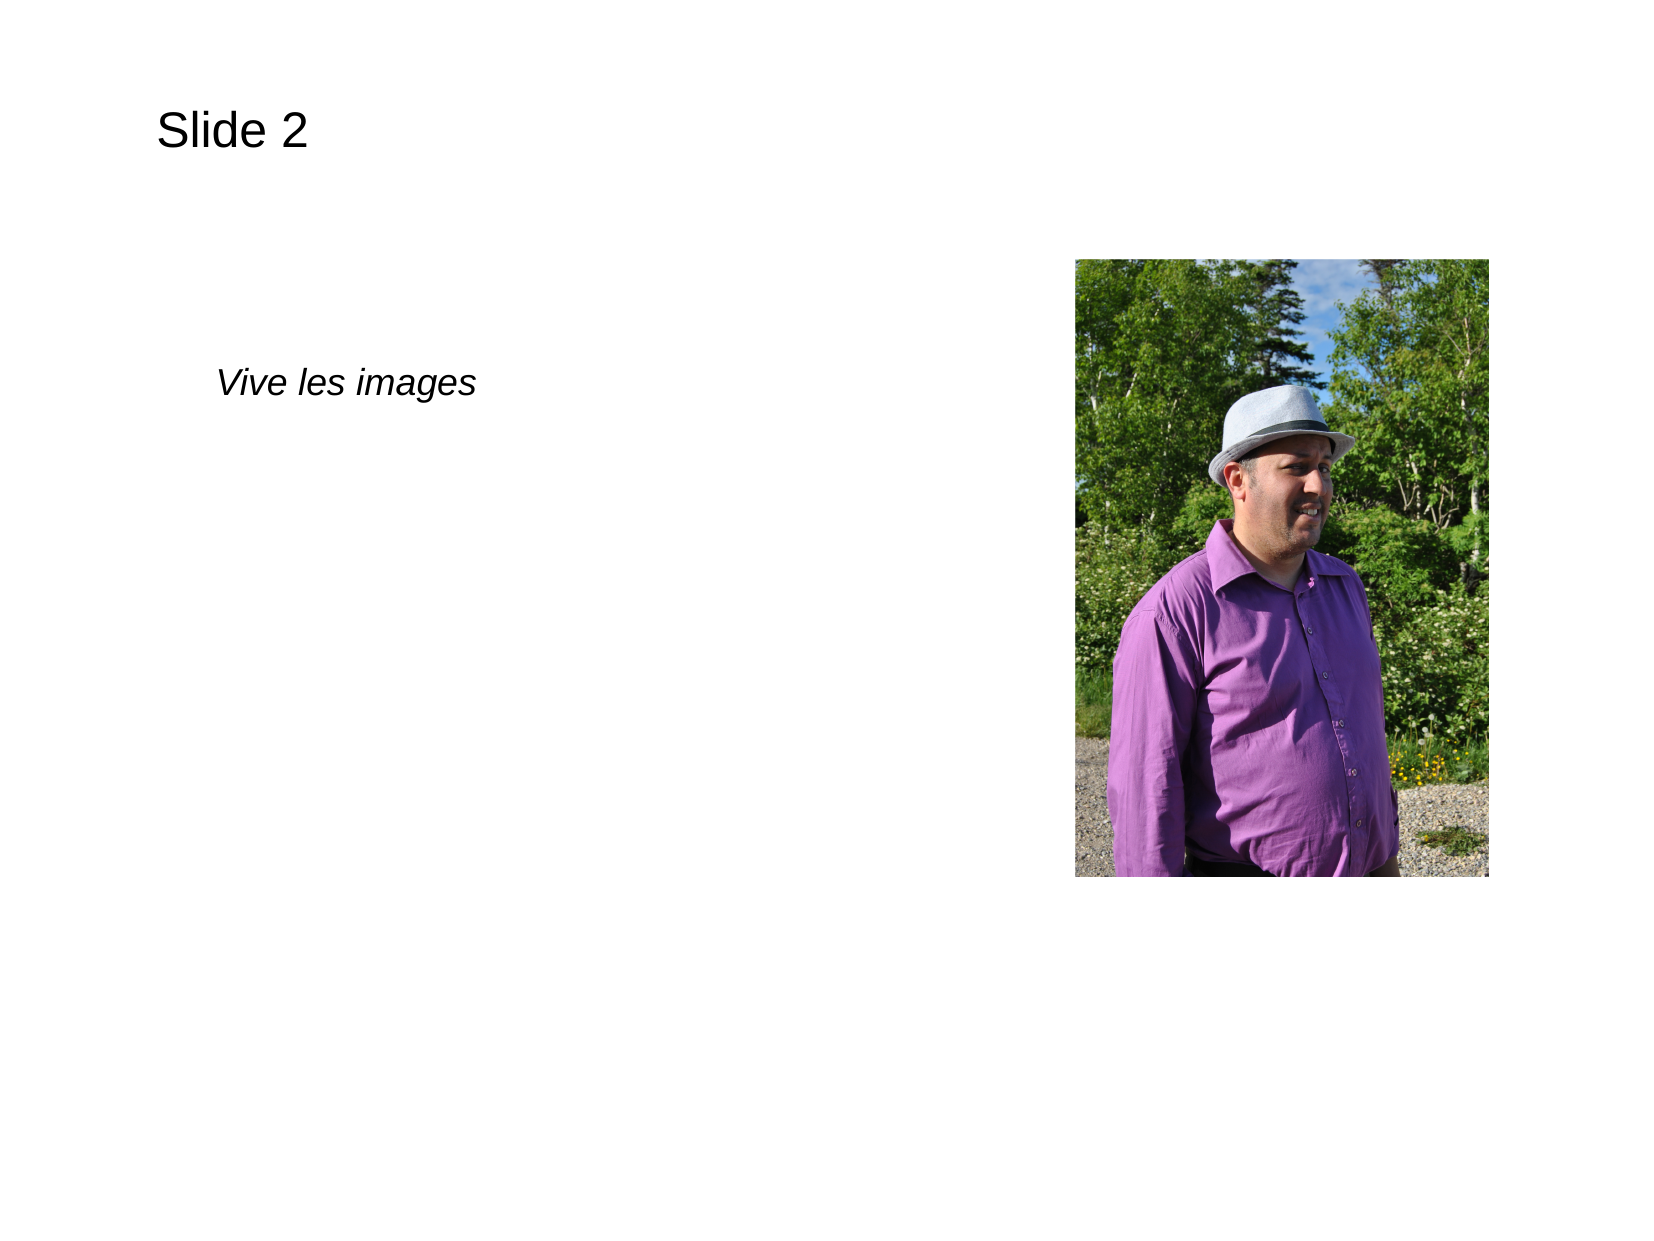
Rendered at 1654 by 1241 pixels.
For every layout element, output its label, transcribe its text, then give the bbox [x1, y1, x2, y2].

text_box Slide 2 [141, 94, 1300, 166]
picture [1075, 259, 1489, 877]
text_box Vive les images [200, 354, 1075, 454]
